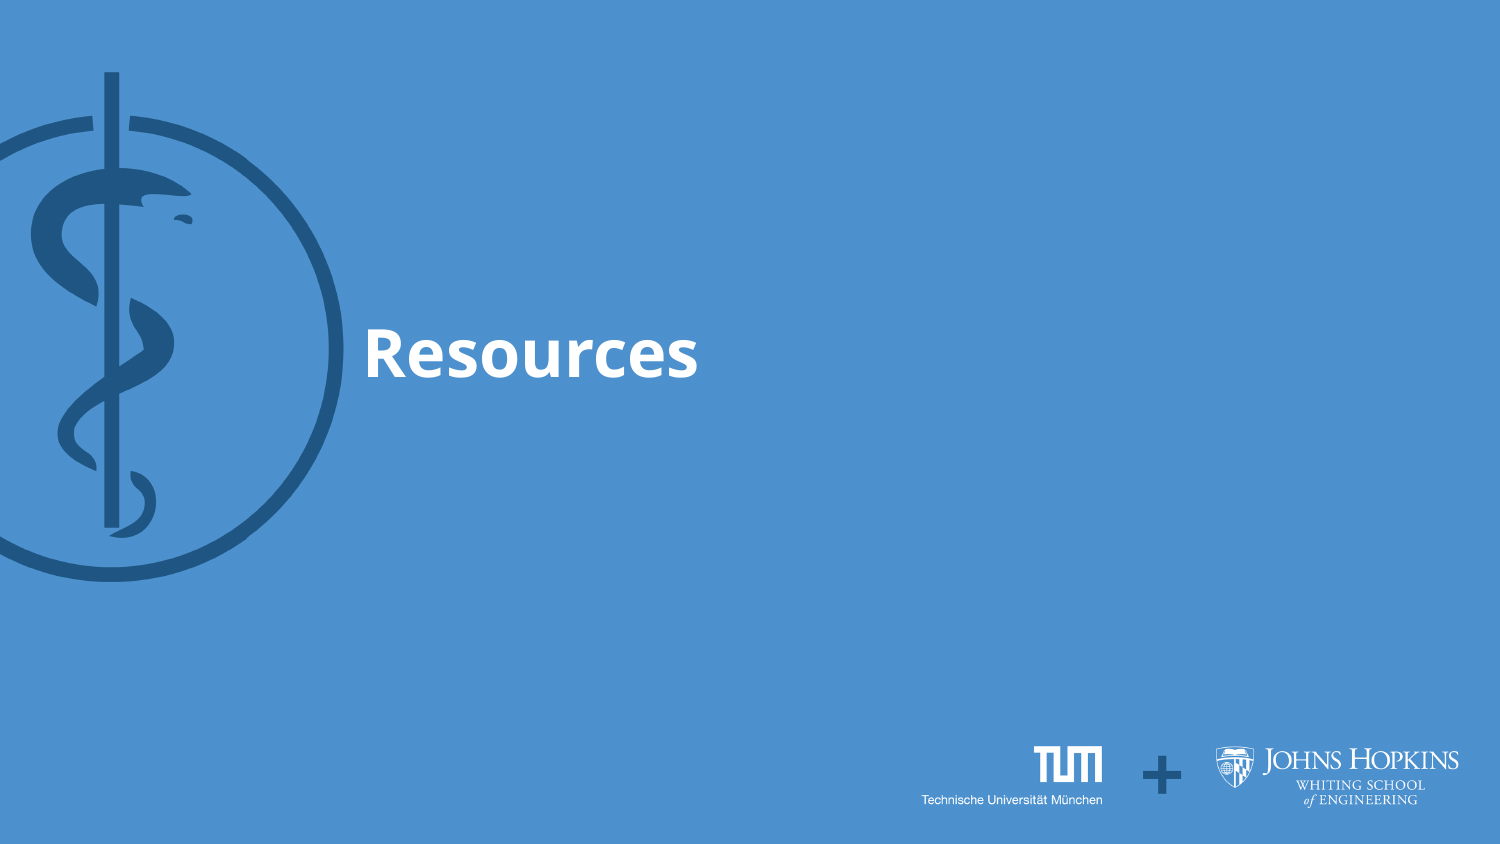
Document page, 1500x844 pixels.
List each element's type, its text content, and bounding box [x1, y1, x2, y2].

title Resources [347, 303, 1489, 406]
picture [0, 0, 1500, 844]
